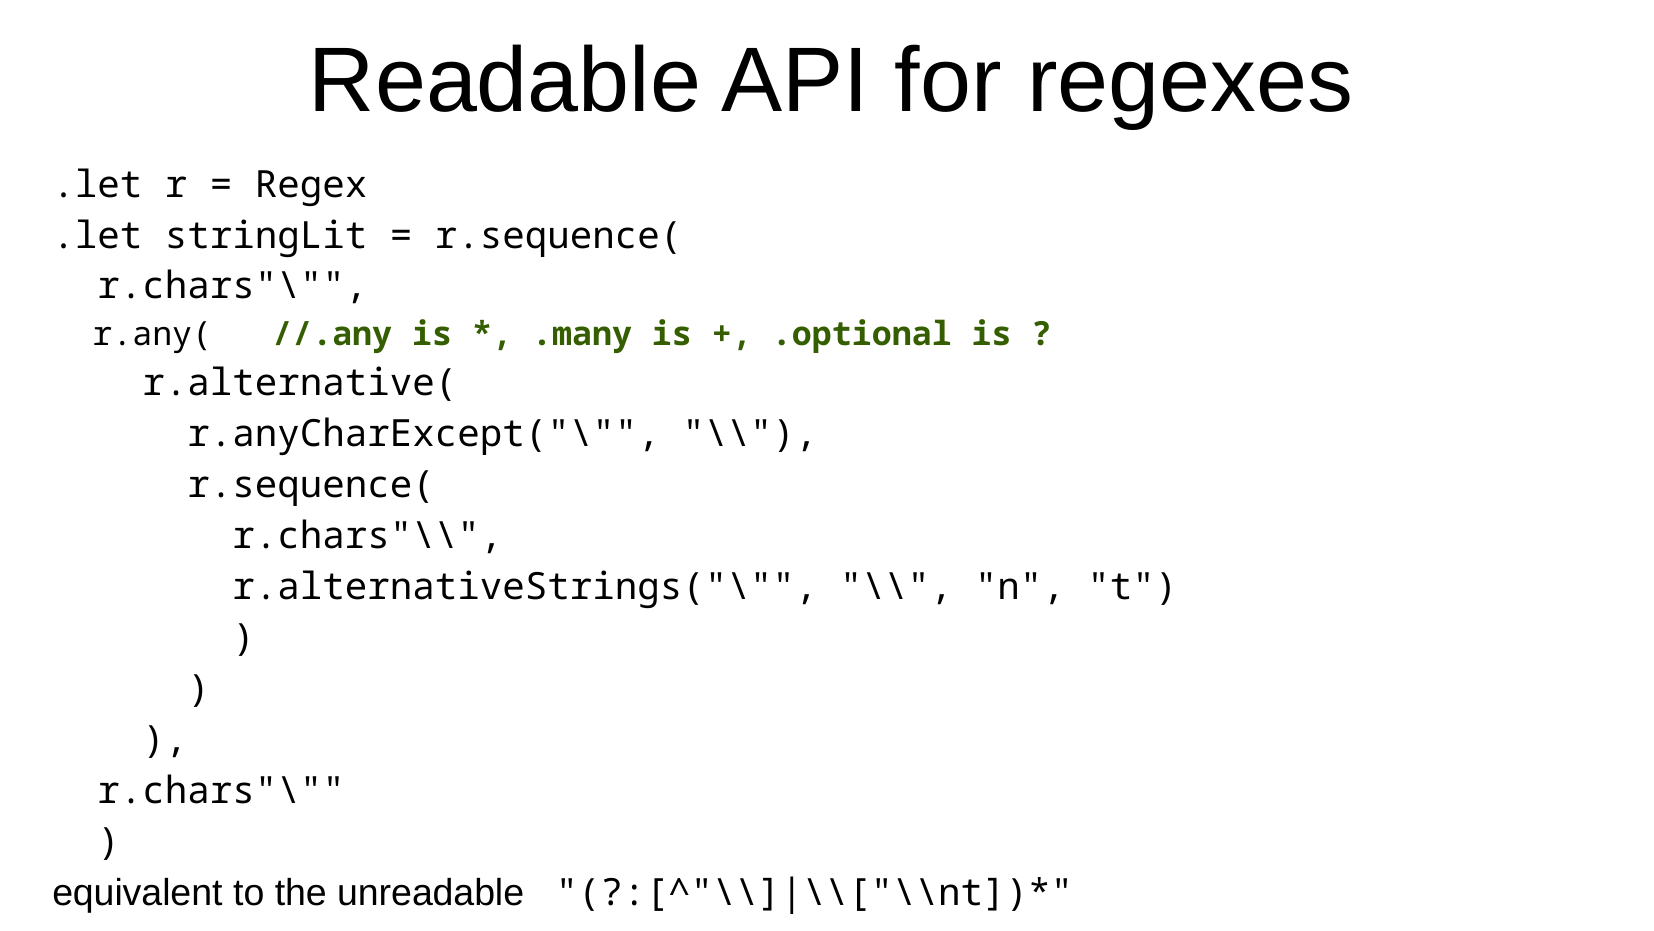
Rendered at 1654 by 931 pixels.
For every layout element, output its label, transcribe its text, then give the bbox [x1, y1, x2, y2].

text_box .let r = Regex .let stringLit = r.sequence( r.chars"\"", r.any( //.any is *, .many is +, .optional is ? r.alternative( r.anyCharExcept("\"", "\\"), r.sequence( r.chars"\\", r.alternativeStrings("\"", "\\", "n", "t") ) ) ), r.chars"\"" ) equivalent to the unreadable "(?:[^"\\]|\\["\\nt])*" [37, 149, 1645, 931]
title Readable API for regexes [27, 0, 1636, 182]
